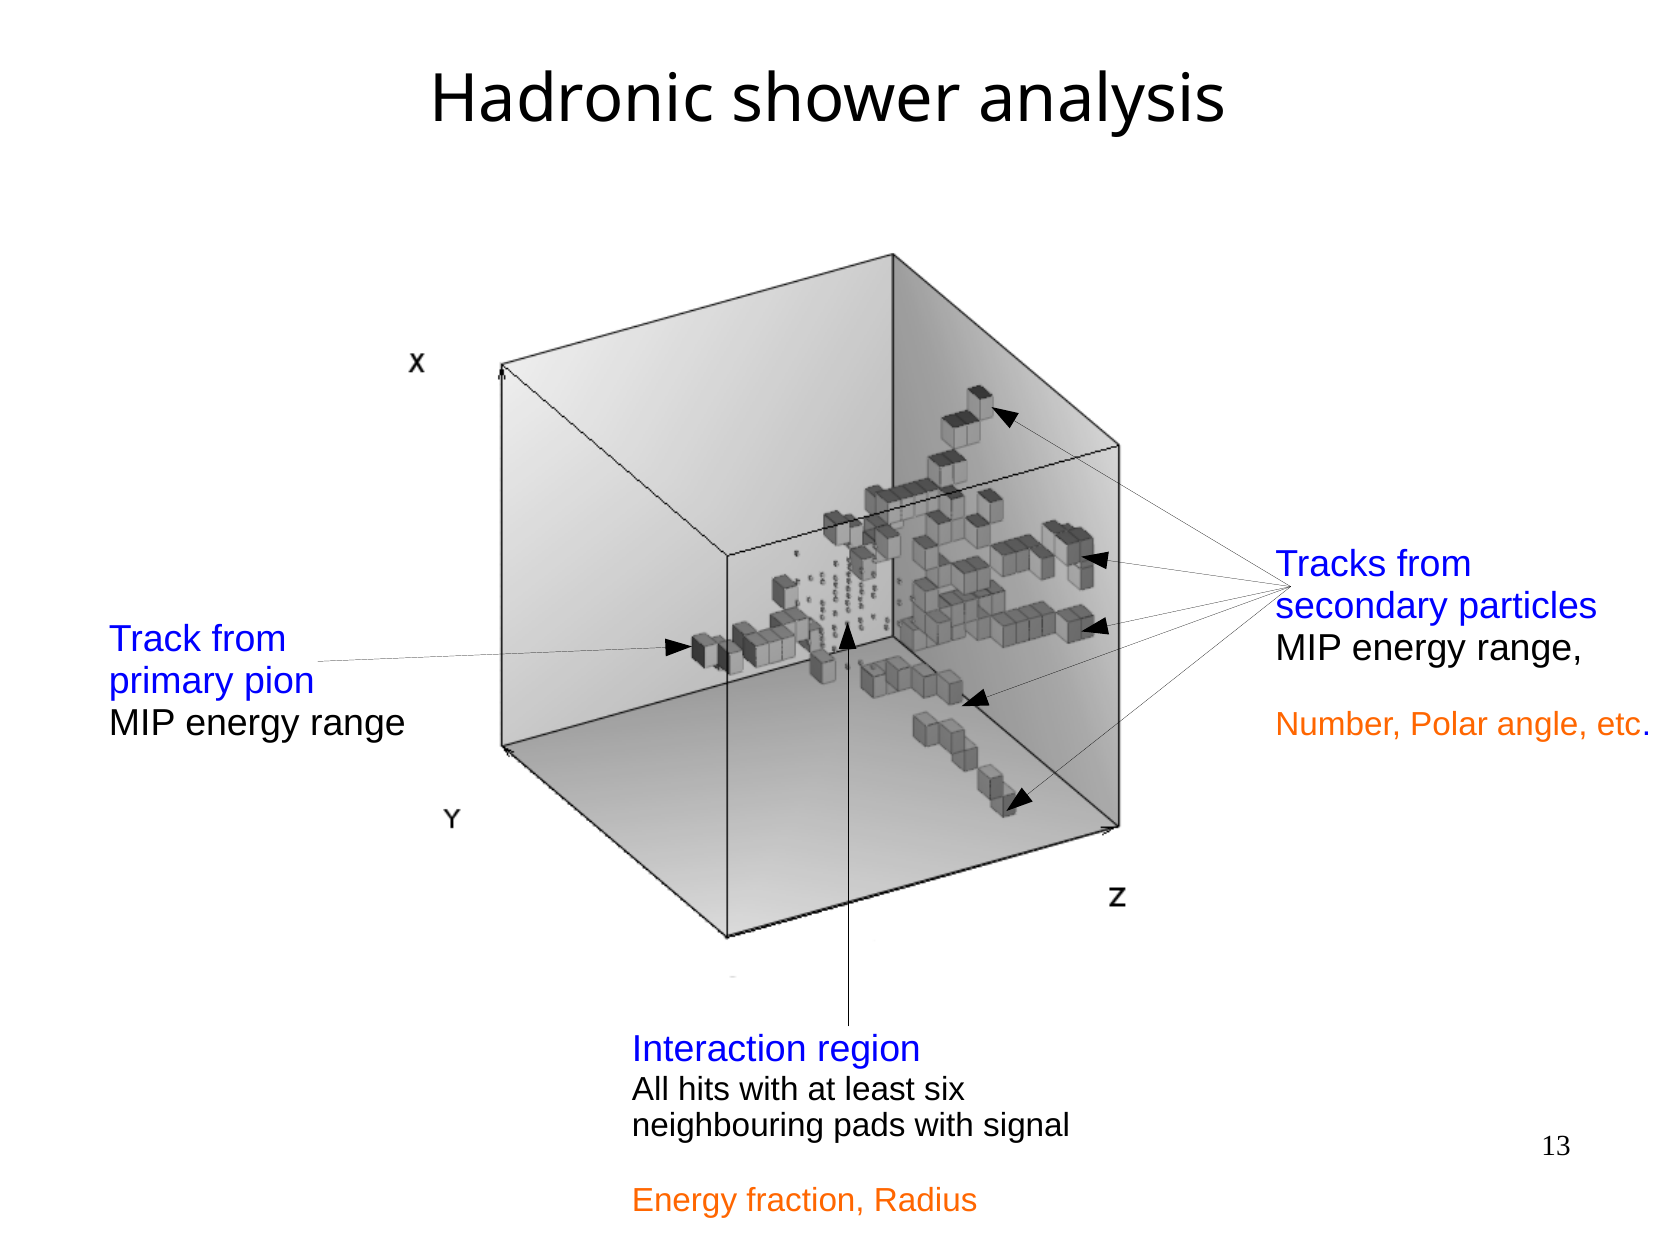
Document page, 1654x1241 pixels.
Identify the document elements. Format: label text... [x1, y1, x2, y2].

text_box Track from primary pion MIP energy range [94, 609, 468, 751]
picture [390, 236, 1166, 1001]
title Hadronic shower analysis [85, 22, 1571, 168]
text_box Tracks from secondary particles MIP energy range, Number, Polar angle, etc. [1260, 534, 1654, 750]
text_box Interaction region All hits with at least six neighbouring pads with signal Energy fraction, Radius [617, 1020, 1086, 1226]
